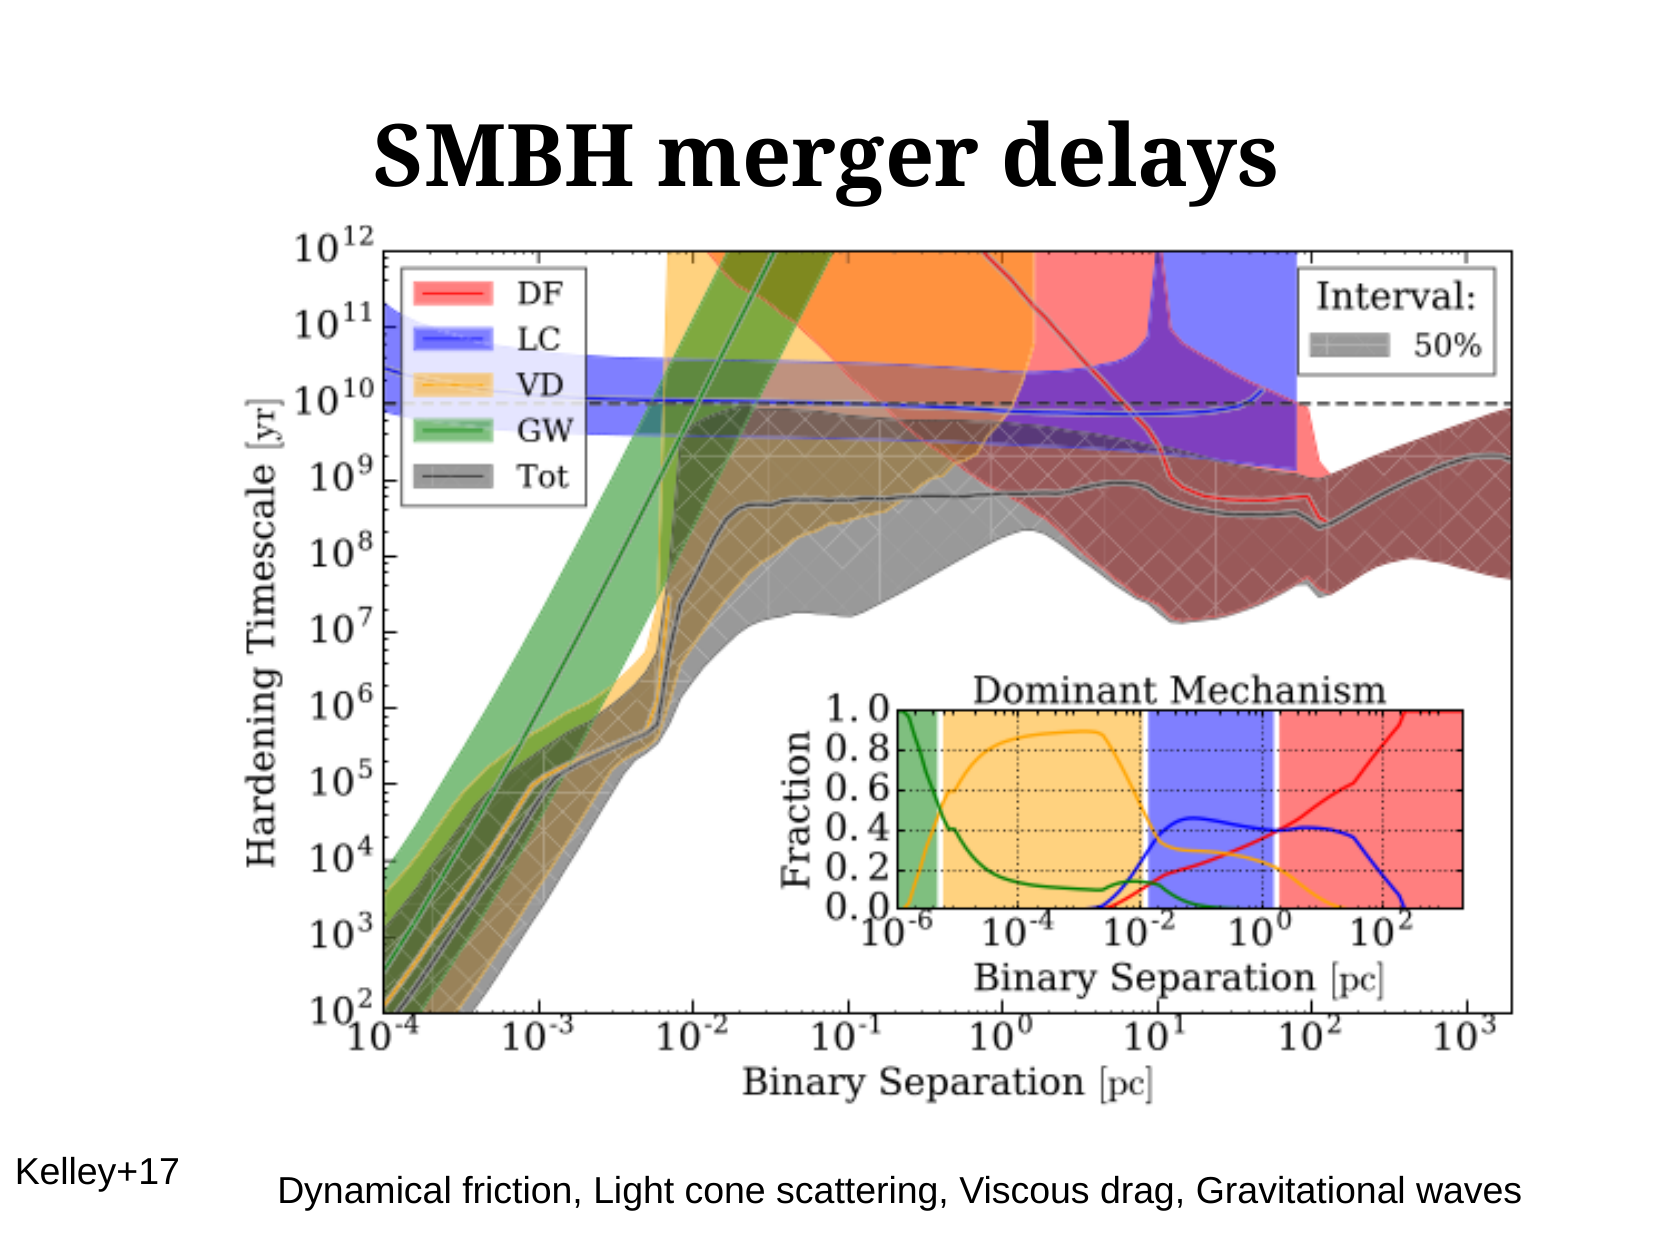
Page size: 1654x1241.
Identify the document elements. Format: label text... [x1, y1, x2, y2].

text_box Dynamical friction, Light cone scattering, Viscous drag, Gravitational waves [262, 1162, 1613, 1220]
picture [225, 224, 1538, 1122]
text_box Kelley+17 [0, 1143, 226, 1201]
title SMBH merger delays [82, 49, 1571, 257]
